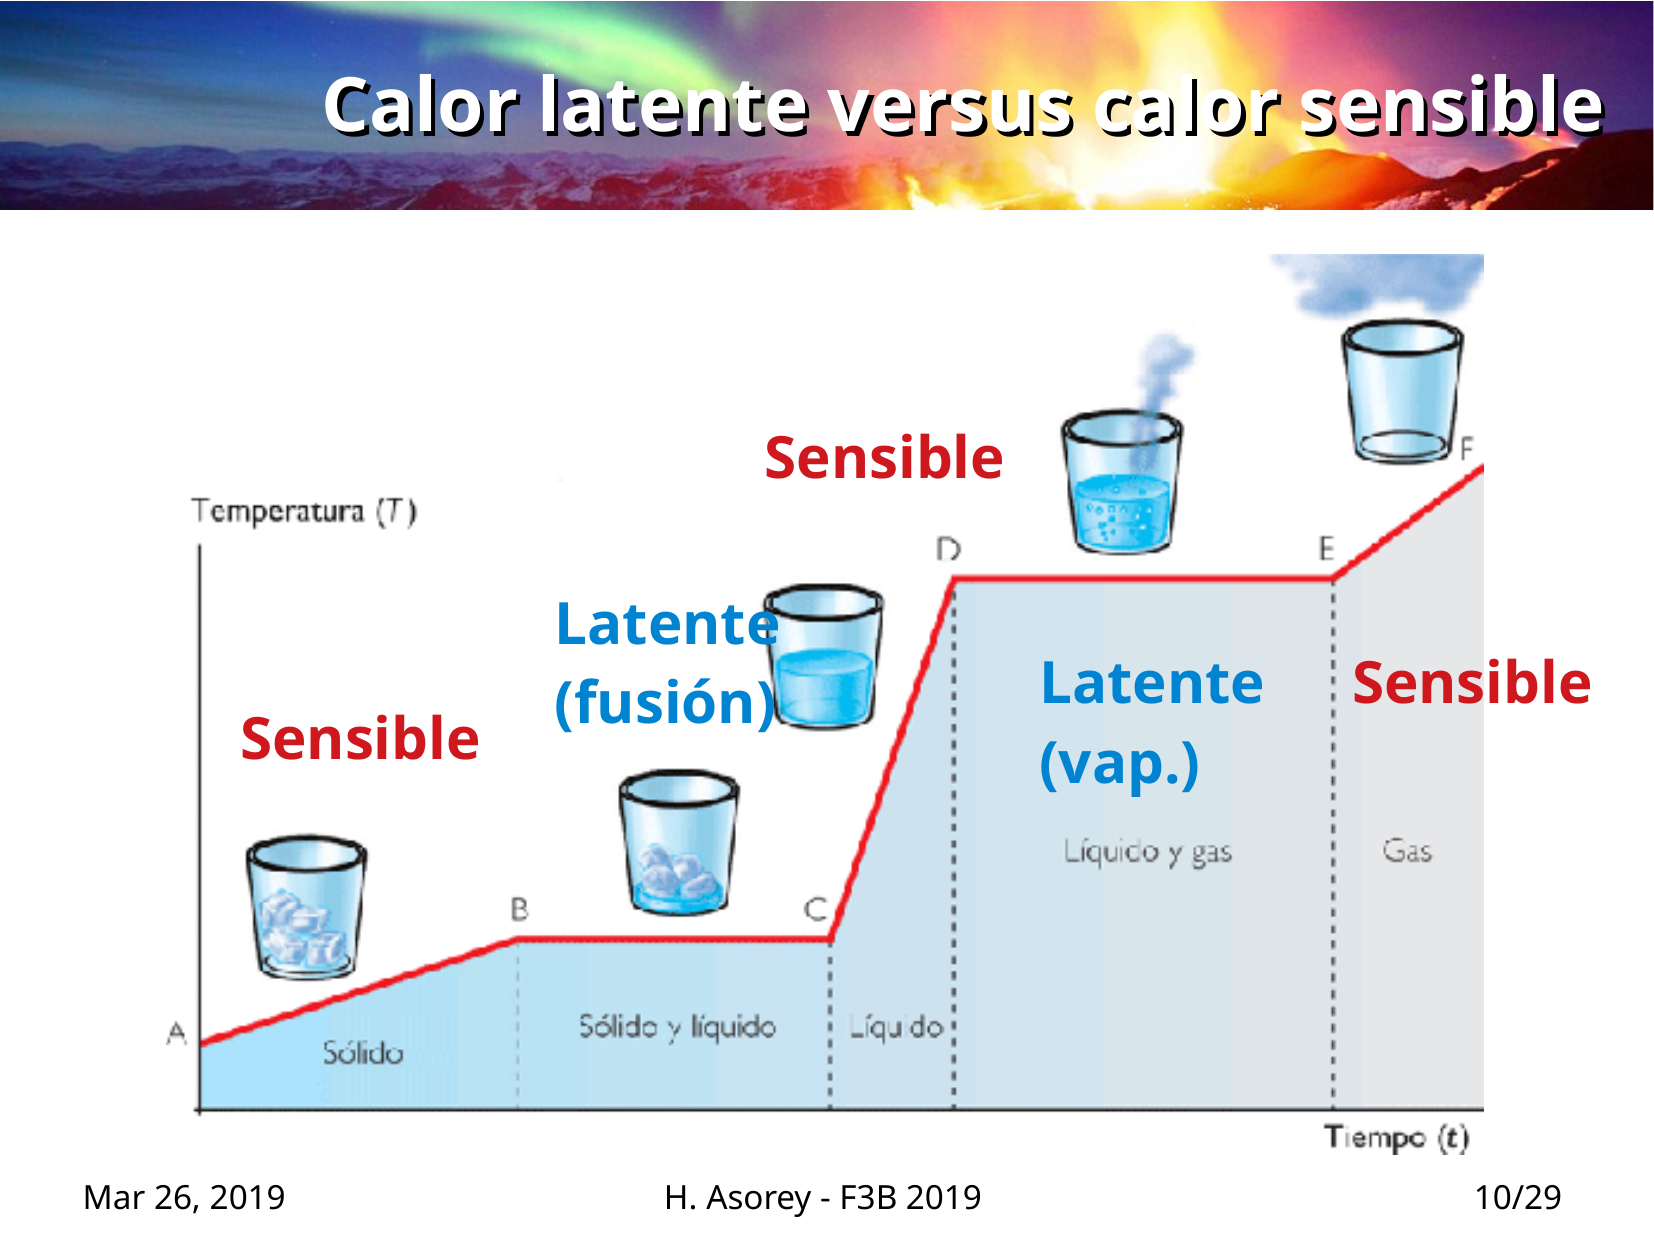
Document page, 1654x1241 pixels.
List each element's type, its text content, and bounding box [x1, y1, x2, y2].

picture [0, 1, 1654, 210]
text_box Sensible [1337, 634, 1581, 721]
text_box Sensible [225, 690, 469, 776]
picture [166, 254, 1484, 1156]
text_box Latente (fusión) [540, 574, 773, 732]
title Calor latente versus calor sensible [45, 15, 1606, 191]
text_box Sensible [750, 409, 993, 496]
text_box Latente (vap.) [1024, 634, 1257, 791]
